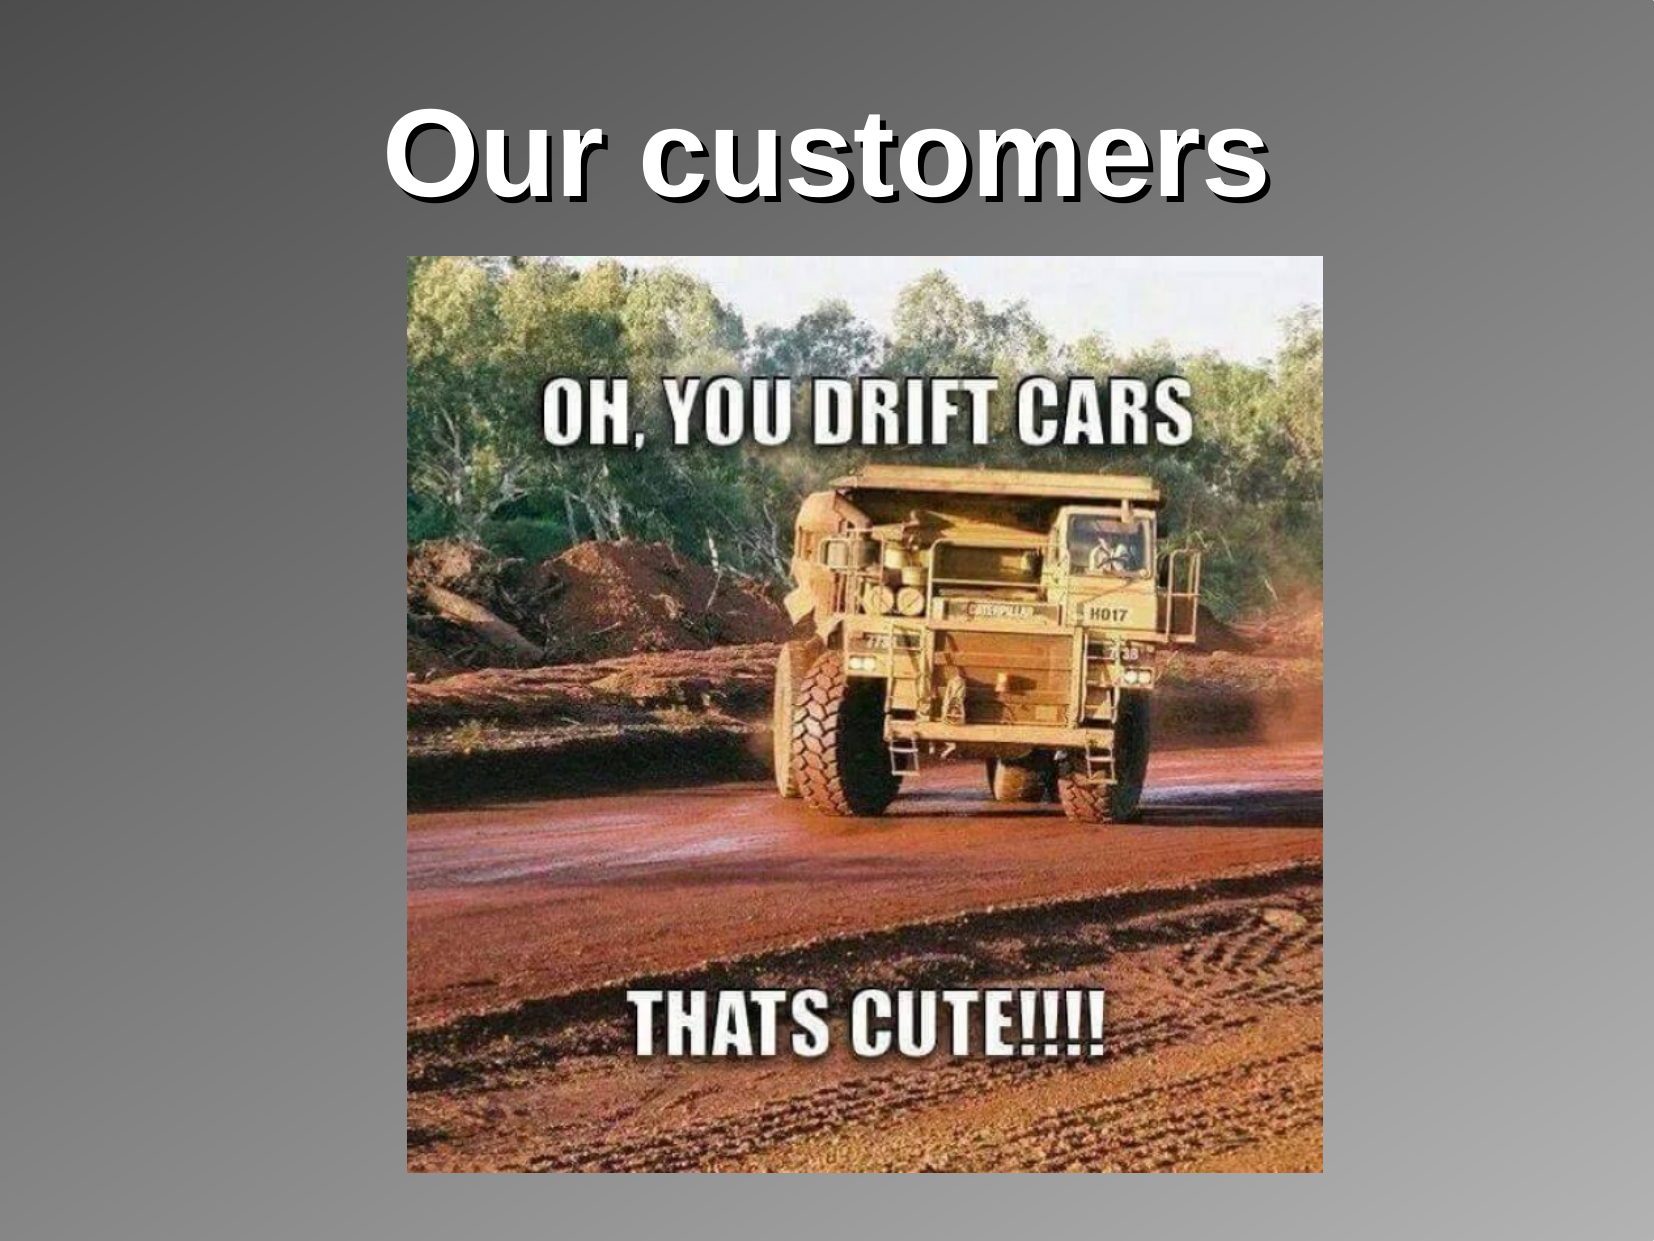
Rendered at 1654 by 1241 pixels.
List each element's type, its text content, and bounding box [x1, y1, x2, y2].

title Our customers [82, 49, 1571, 257]
picture [407, 256, 1323, 1173]
